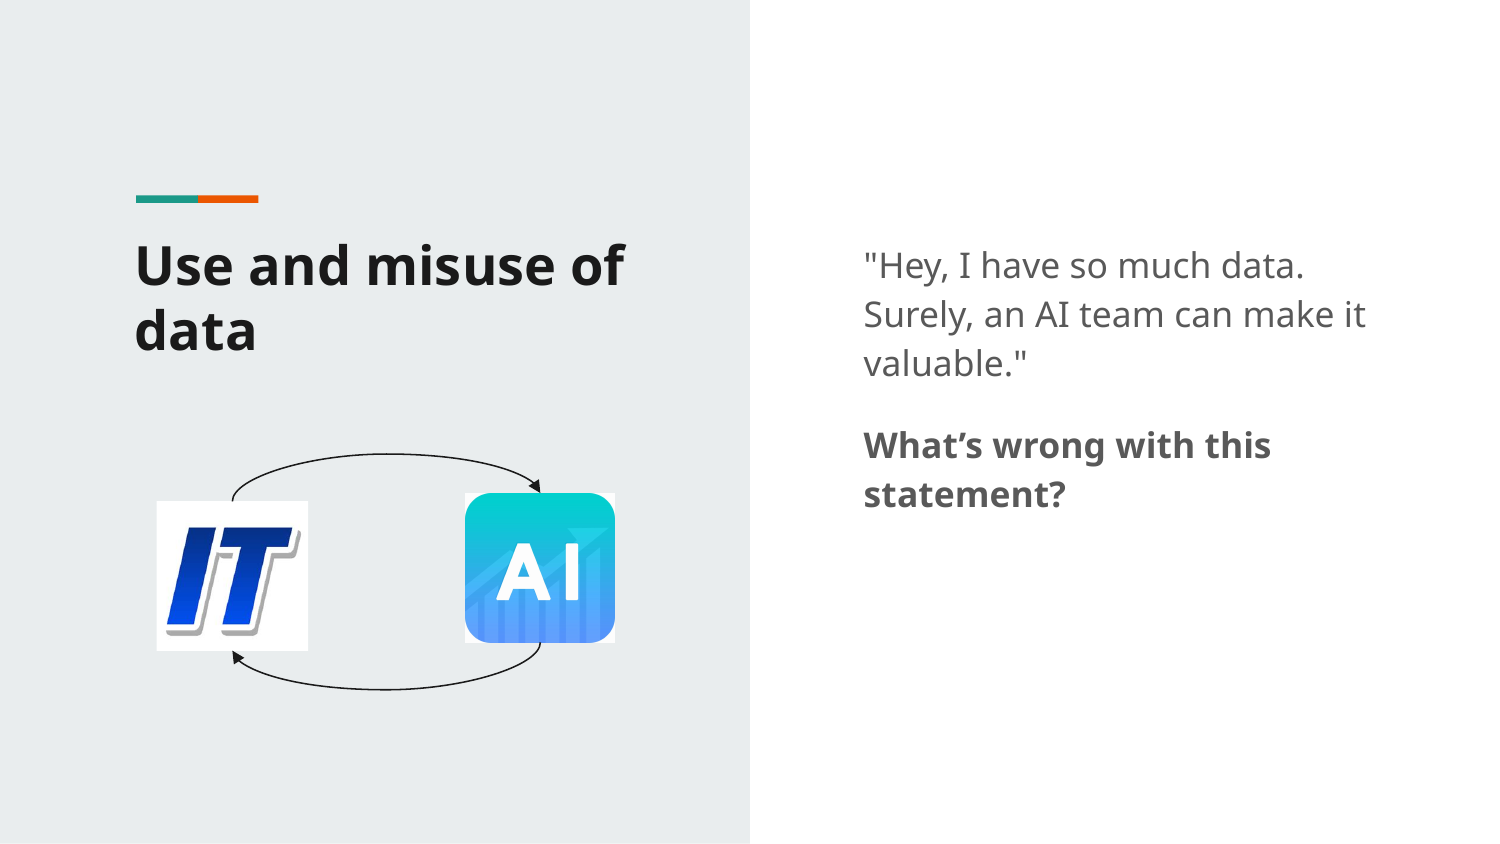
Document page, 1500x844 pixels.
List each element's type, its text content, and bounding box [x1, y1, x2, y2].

list "Hey, I have so much data. Surely, an AI team can make it valuable." What’s wrong with this statement? [848, 221, 1427, 719]
title Use and misuse of data [119, 216, 662, 494]
picture [465, 493, 615, 643]
picture [156, 501, 309, 651]
title Use and misuse of data [237, 455, 538, 494]
